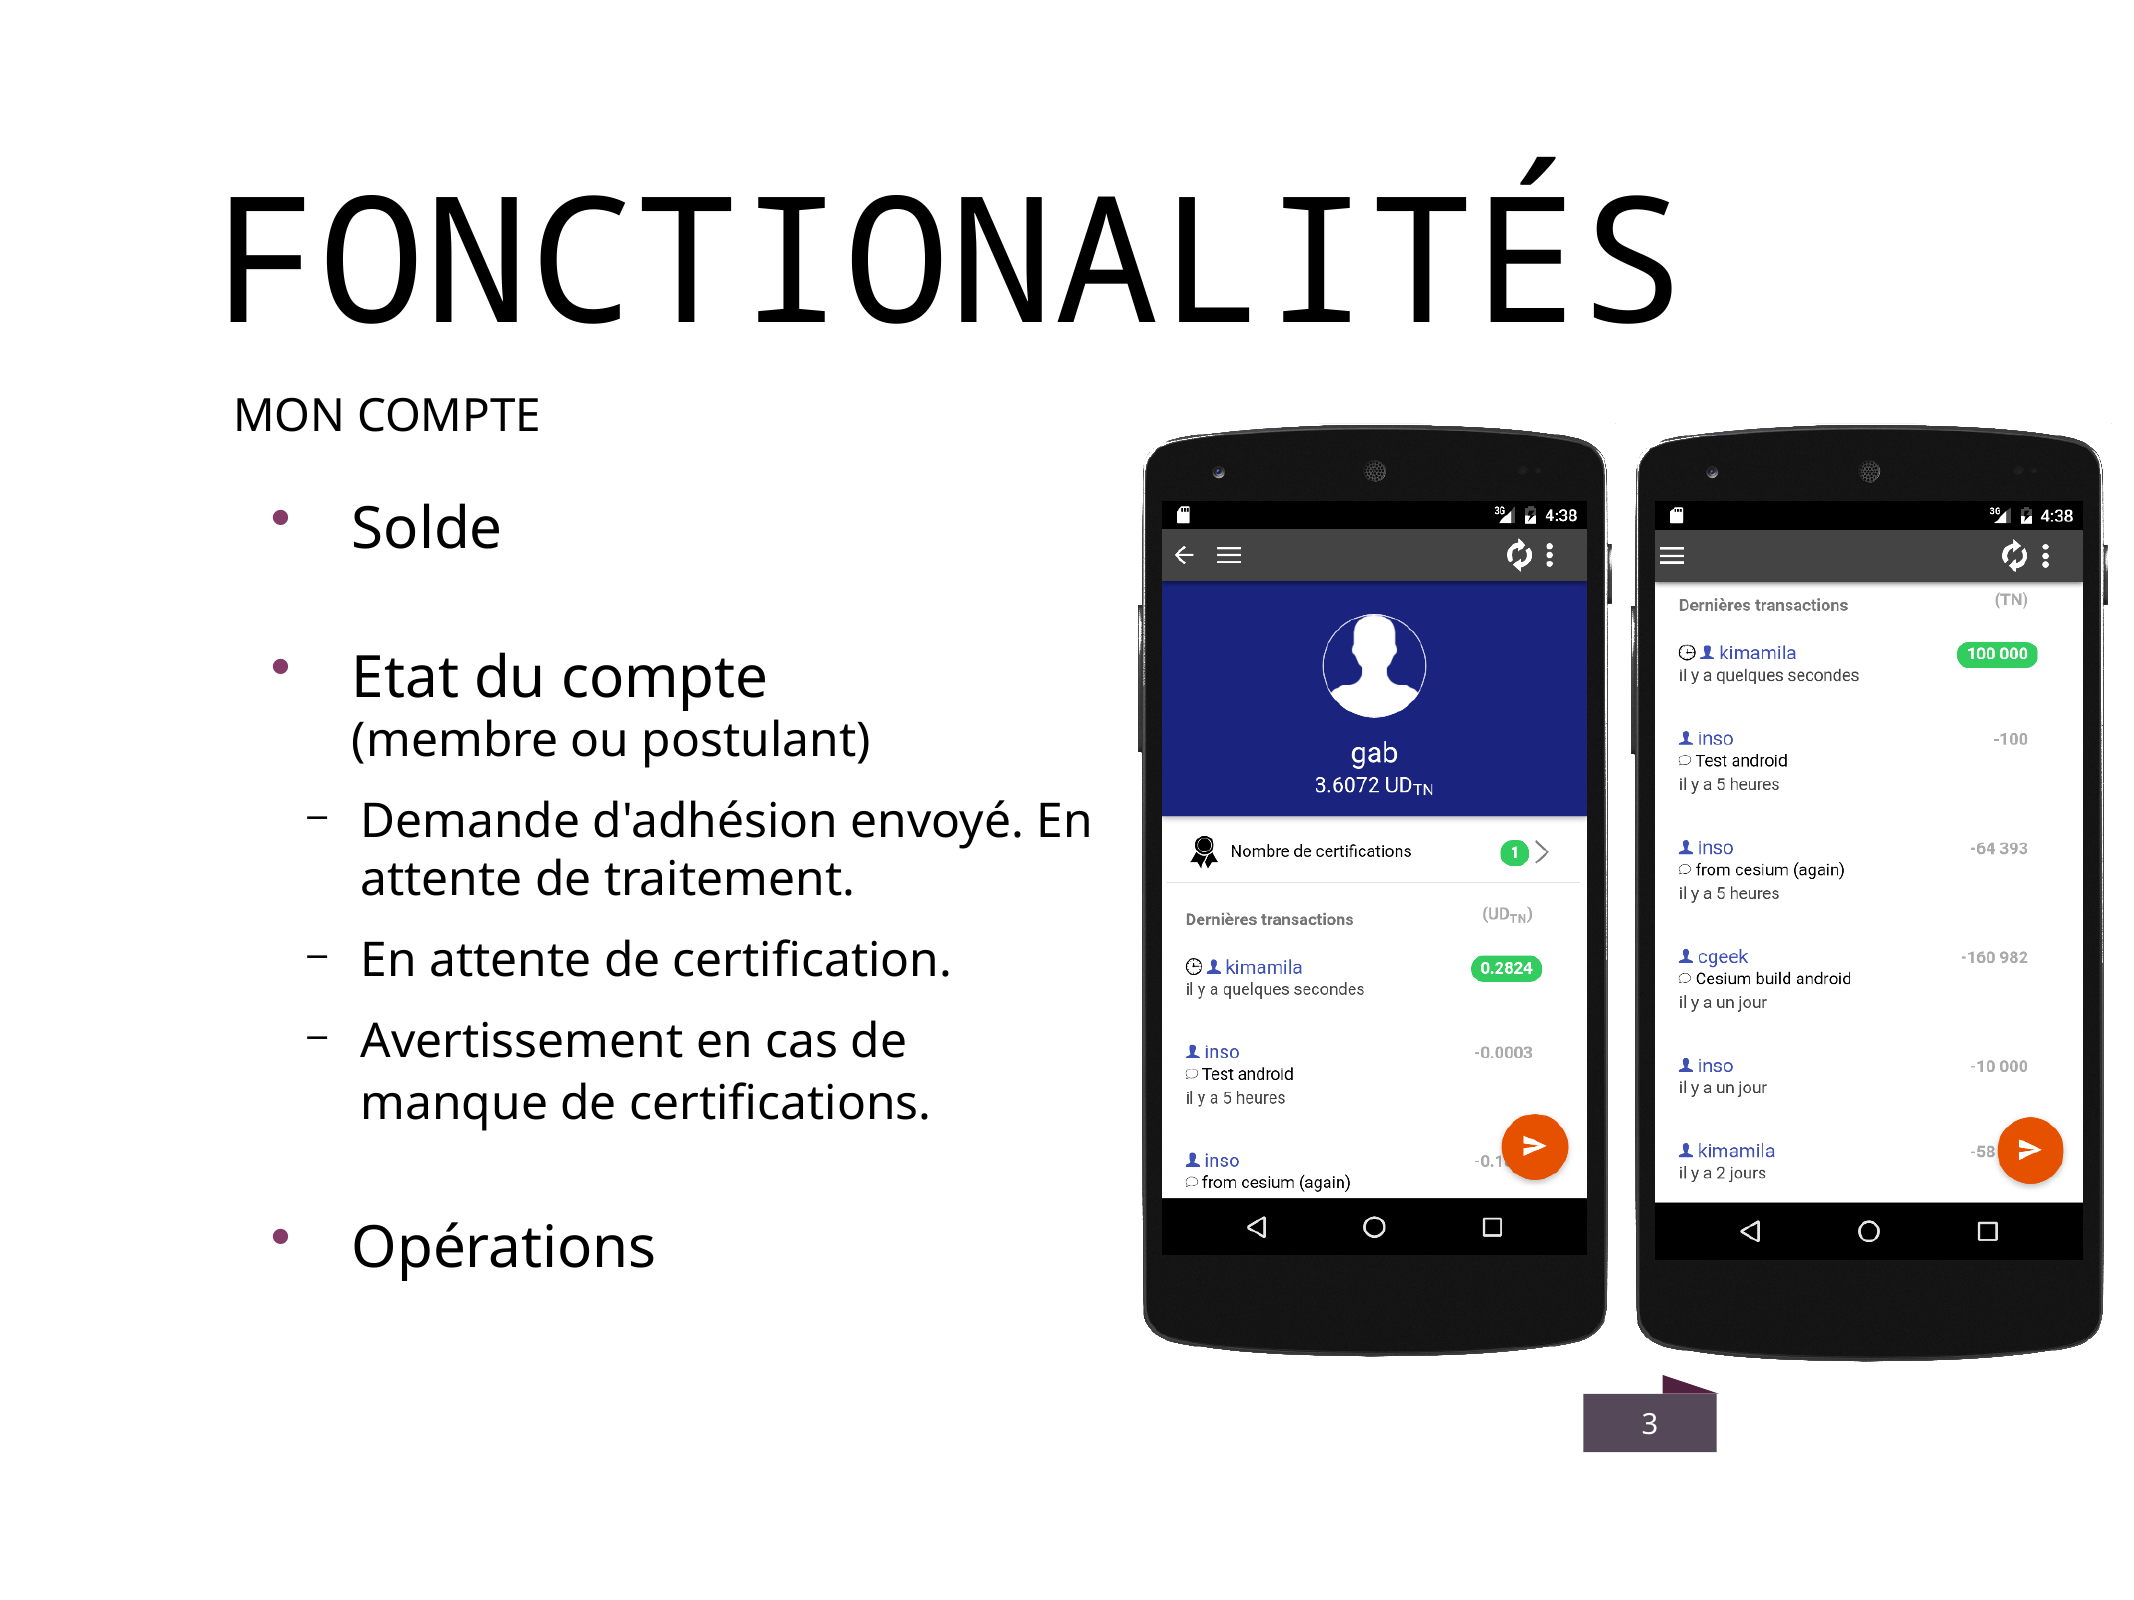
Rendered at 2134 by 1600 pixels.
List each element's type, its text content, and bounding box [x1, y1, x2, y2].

list Solde Etat du compte (membre ou postulant) Demande d'adhésion envoyé. En attente de traitement. En attente de certification. Avertissement en cas de manque de certifications. Opérations [210, 539, 1113, 1230]
list MON COMPTE [225, 370, 1063, 457]
list 3 [1583, 1393, 1717, 1453]
picture [1132, 423, 1616, 1358]
picture [1625, 423, 2112, 1364]
title Fonctionalités [206, 141, 1923, 363]
